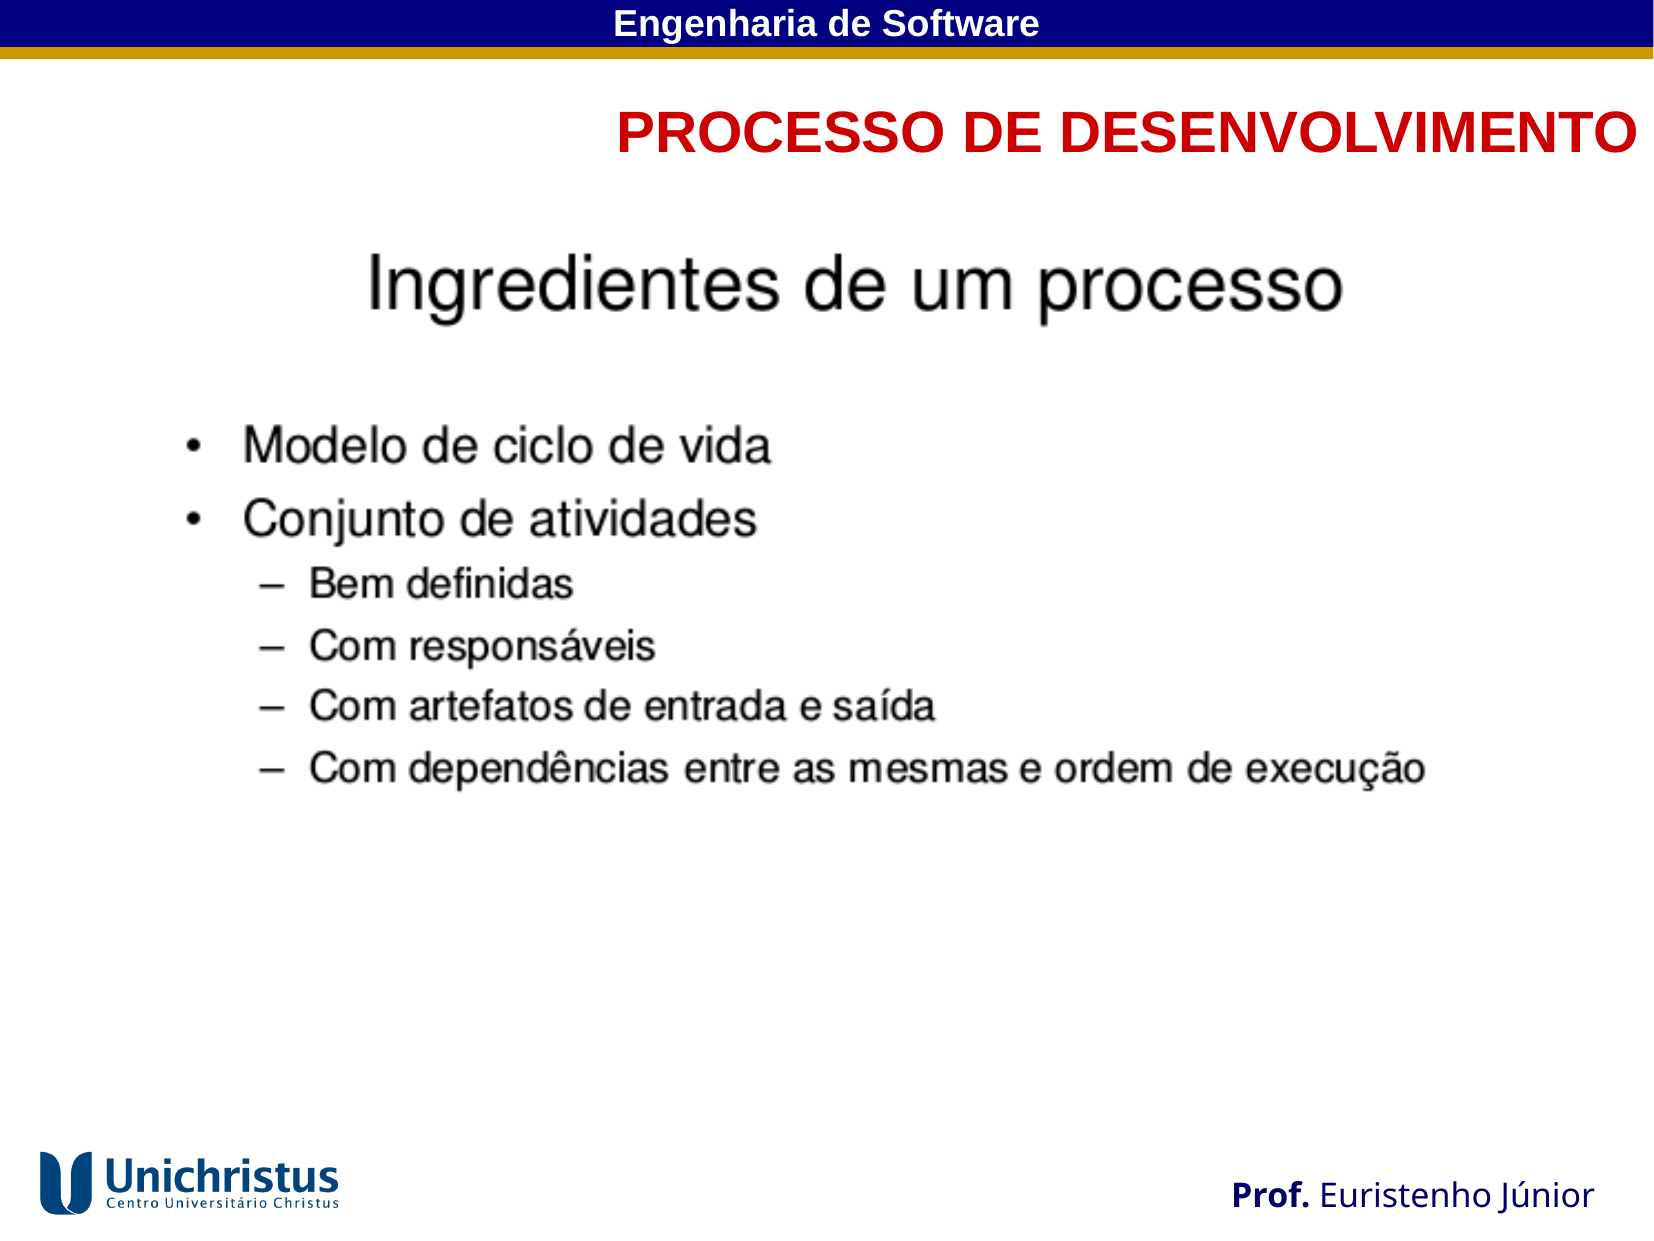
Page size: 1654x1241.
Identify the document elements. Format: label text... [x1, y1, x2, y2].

text_box Prof. Euristenho Júnior [1216, 1163, 1654, 1224]
picture [152, 241, 1512, 827]
text_box Engenharia de Software [0, 0, 1654, 47]
picture [35, 1148, 343, 1217]
text_box PROCESSO DE DESENVOLVIMENTO [601, 92, 1654, 173]
text_box [0, 47, 1654, 60]
